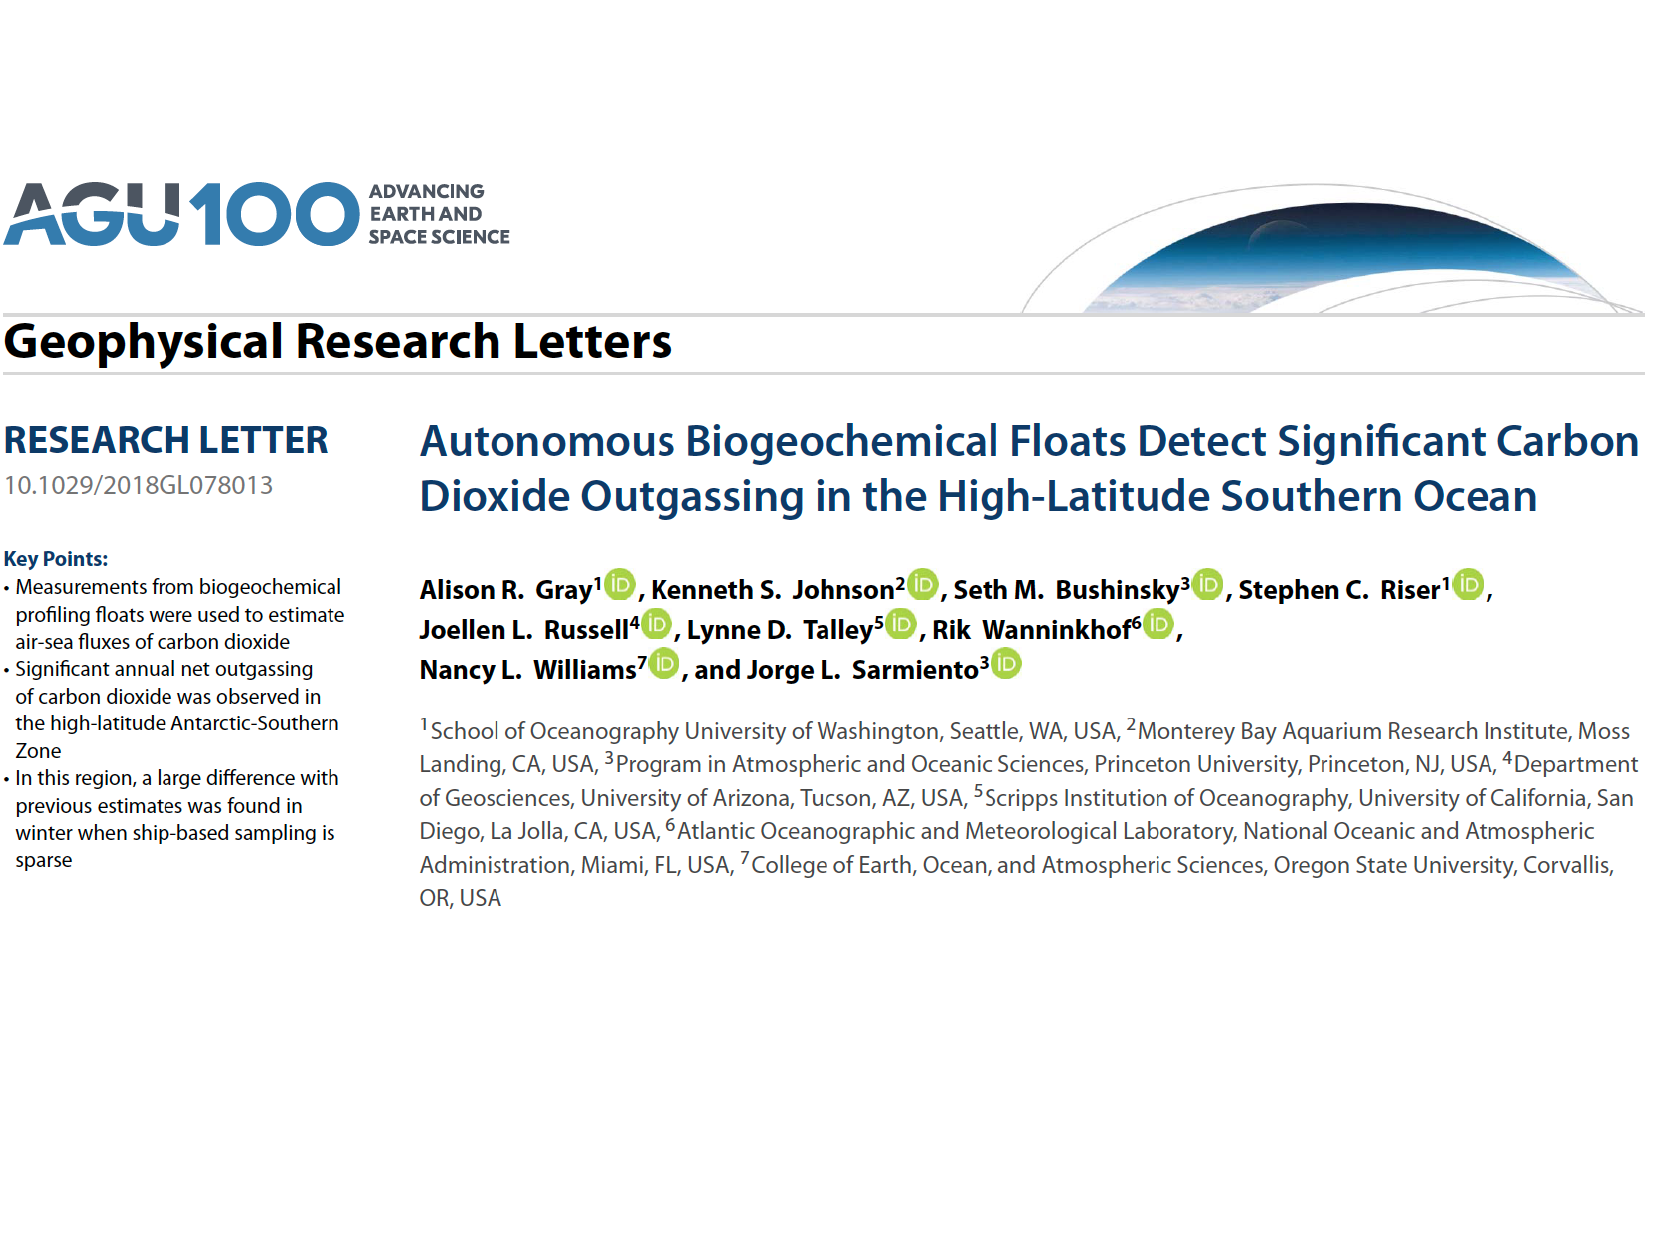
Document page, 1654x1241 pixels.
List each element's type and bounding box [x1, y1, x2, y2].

picture [0, 136, 1654, 913]
